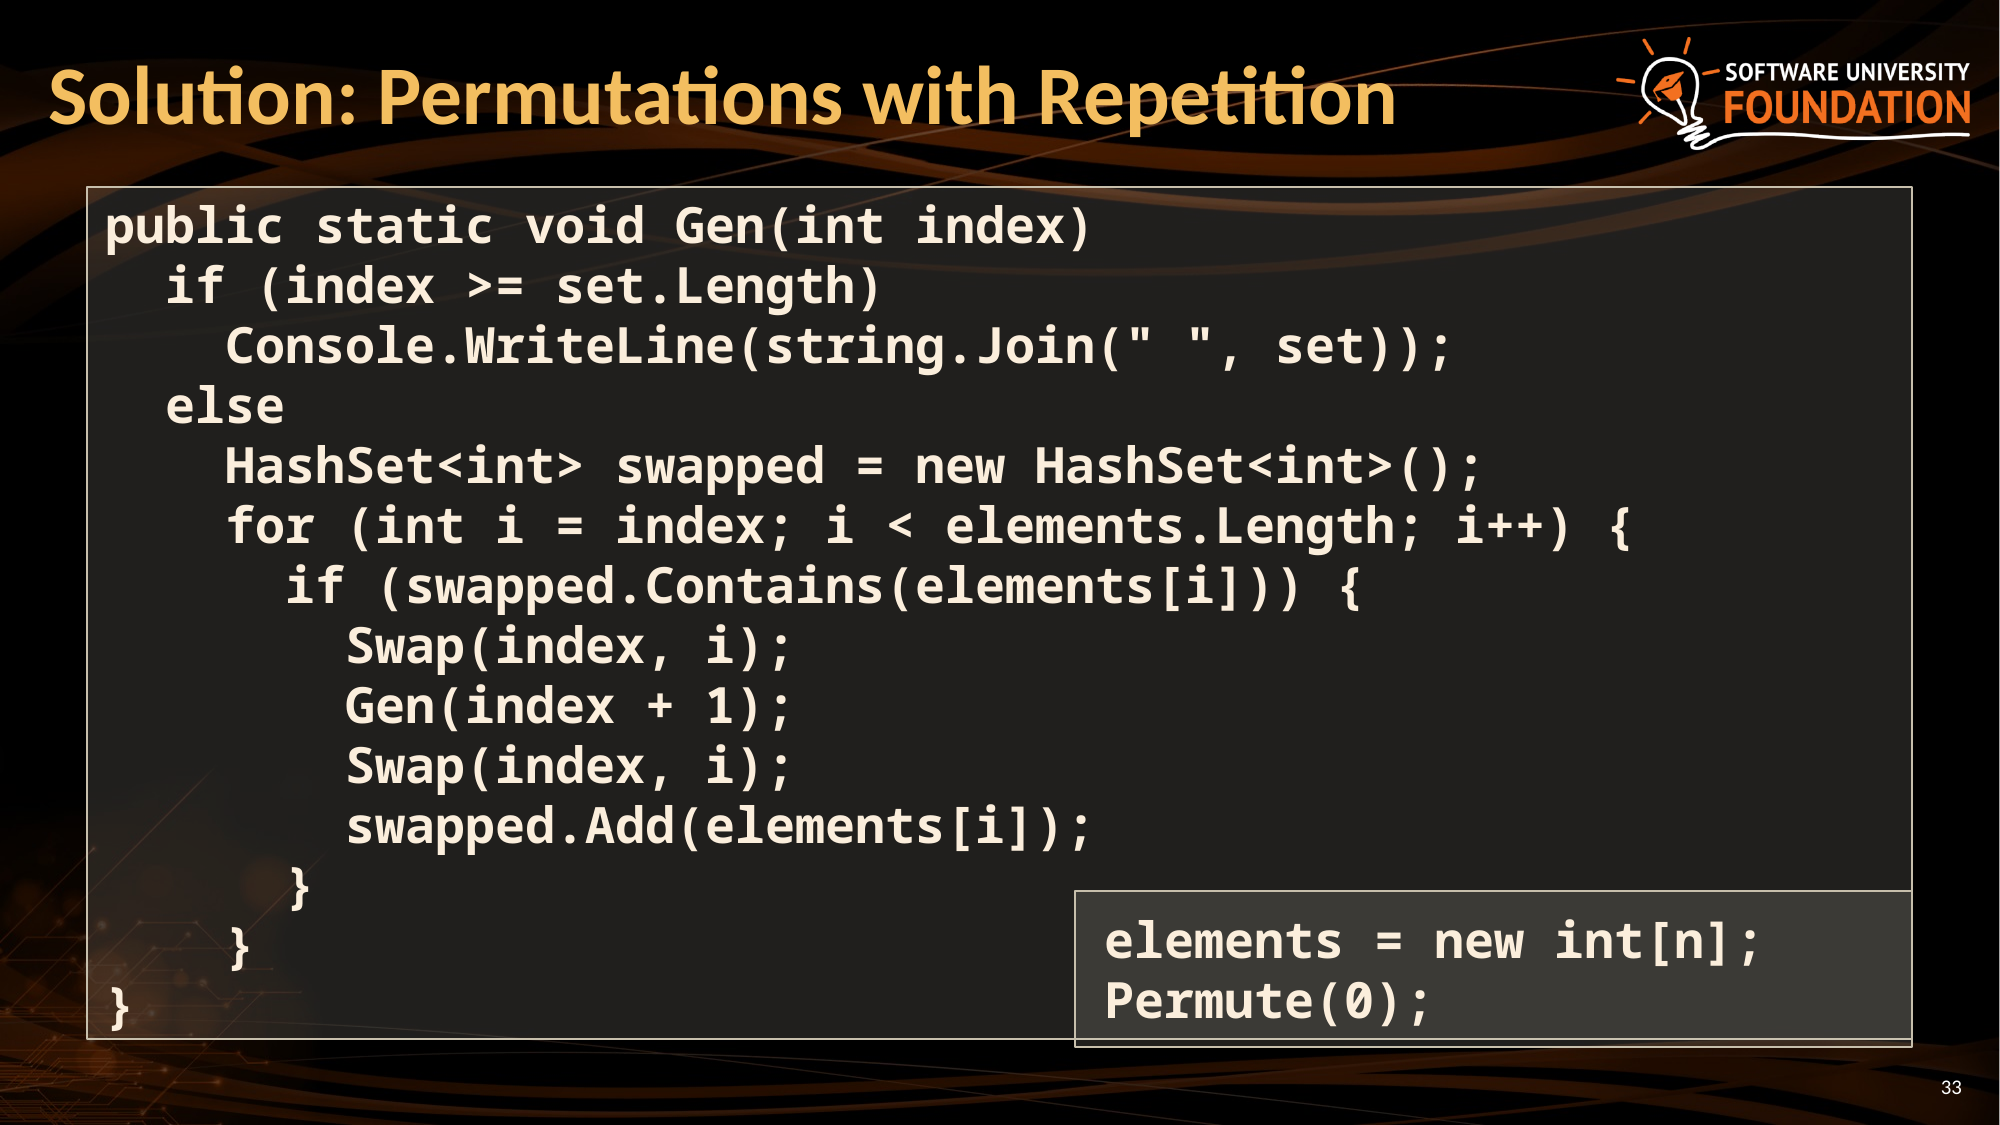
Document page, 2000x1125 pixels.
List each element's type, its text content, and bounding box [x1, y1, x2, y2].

picture [0, 0, 2000, 1125]
text_box elements = new int[n]; Permute(0); [1074, 891, 1913, 1047]
text_box public static void Gen(int index) if (index >= set.Length) Console.WriteLine(string.Join(" ", set)); else HashSet<int> swapped = new HashSet<int>(); for (int i = index; i < elements.Length; i++) { if (swapped.Contains(elements[i])) { Swap(index, i); Gen(index + 1); Swap(index, i); swapped.Add(elements[i]); } } } [87, 187, 1913, 1040]
title Solution: Permutations with Repetition [30, 6, 1602, 189]
slide_number <number> [1897, 1070, 1968, 1103]
